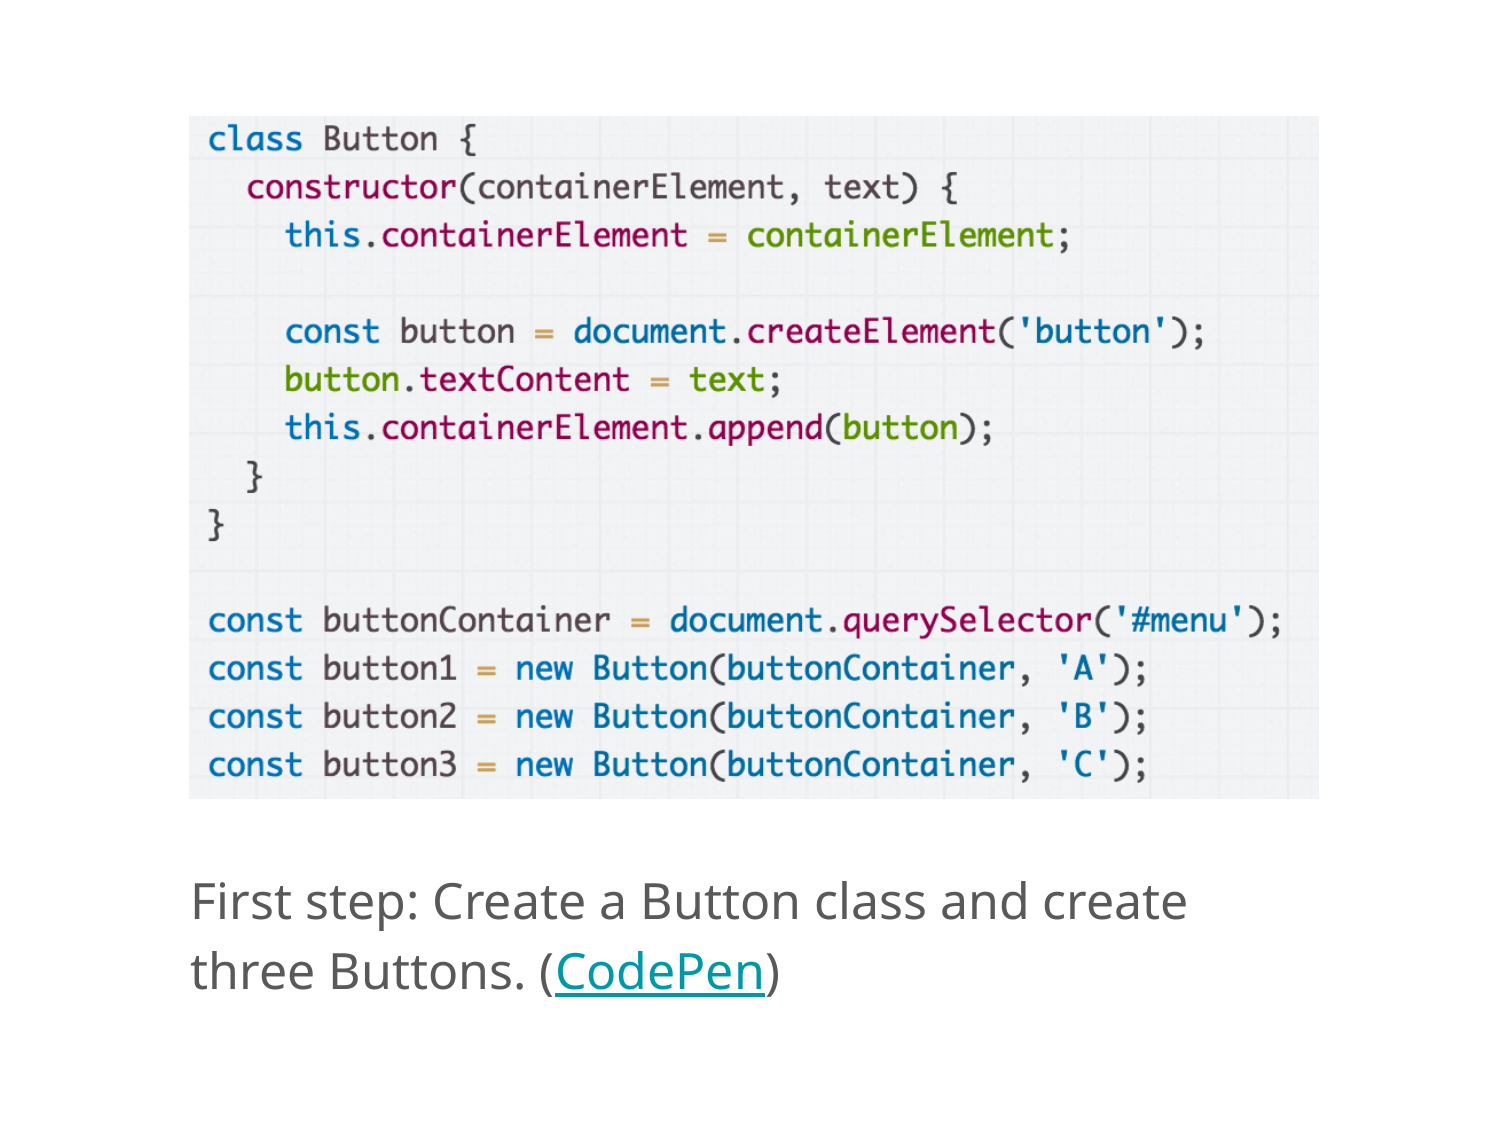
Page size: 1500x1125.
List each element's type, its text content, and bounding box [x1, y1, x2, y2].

list First step: Create a Button class and create three Buttons. (CodePen) [175, 845, 1281, 1039]
picture [189, 116, 1319, 799]
